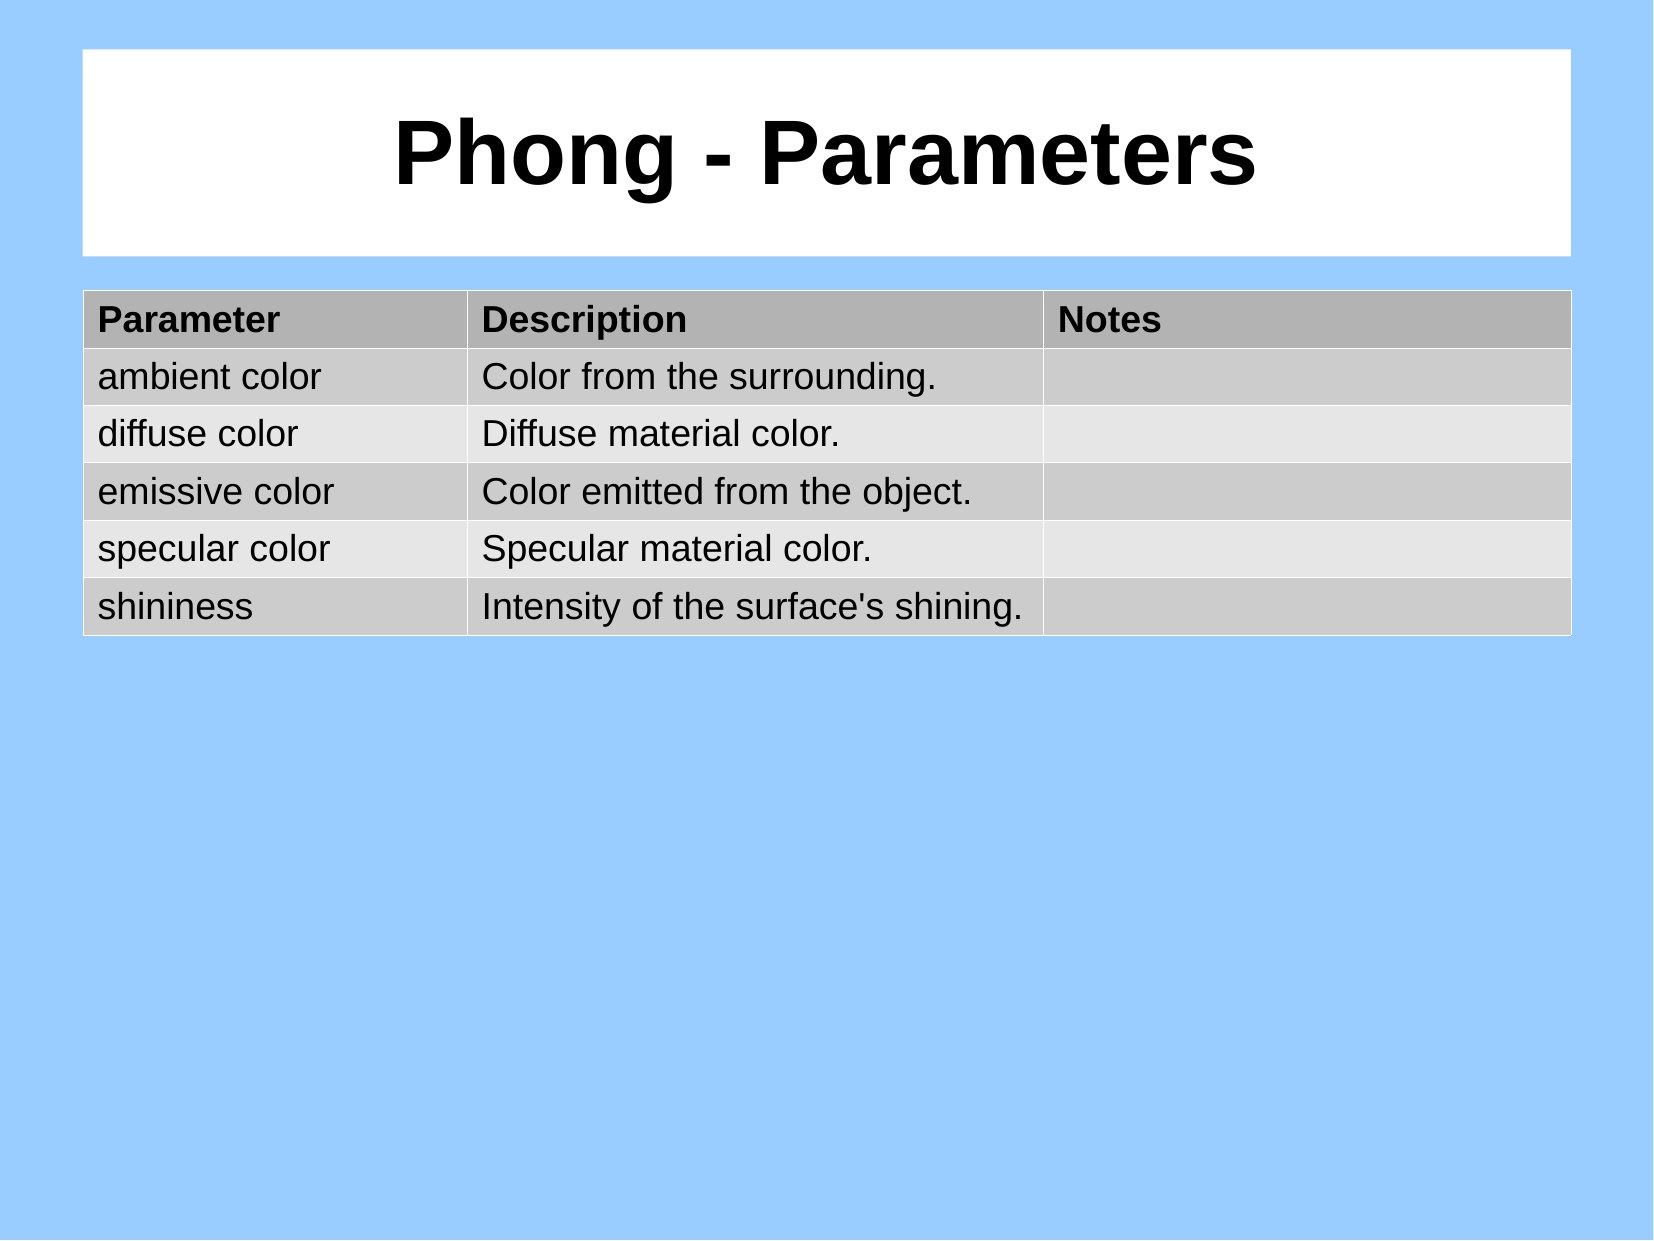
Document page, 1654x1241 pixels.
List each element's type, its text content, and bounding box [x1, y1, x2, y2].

table_cell Intensity of the surface's shining. [468, 578, 1043, 635]
title Phong - Parameters [82, 49, 1571, 257]
table_cell Specular material color. [468, 521, 1043, 577]
table_cell [1044, 578, 1571, 635]
table_header Description [468, 291, 1043, 348]
table_cell specular color [84, 521, 467, 577]
table_cell Diffuse material color. [468, 406, 1043, 462]
table_cell Color emitted from the object. [468, 463, 1043, 520]
table_cell ambient color [84, 349, 467, 405]
table_cell [1044, 521, 1571, 577]
table_header Parameter [84, 291, 467, 348]
table_cell diffuse color [84, 406, 467, 462]
table_cell [1044, 463, 1571, 520]
table_header Notes [1044, 291, 1571, 348]
table_cell [1044, 406, 1571, 462]
table_cell Color from the surrounding. [468, 349, 1043, 405]
table_cell [1044, 349, 1571, 405]
table_cell shininess [84, 578, 467, 635]
table_cell emissive color [84, 463, 467, 520]
